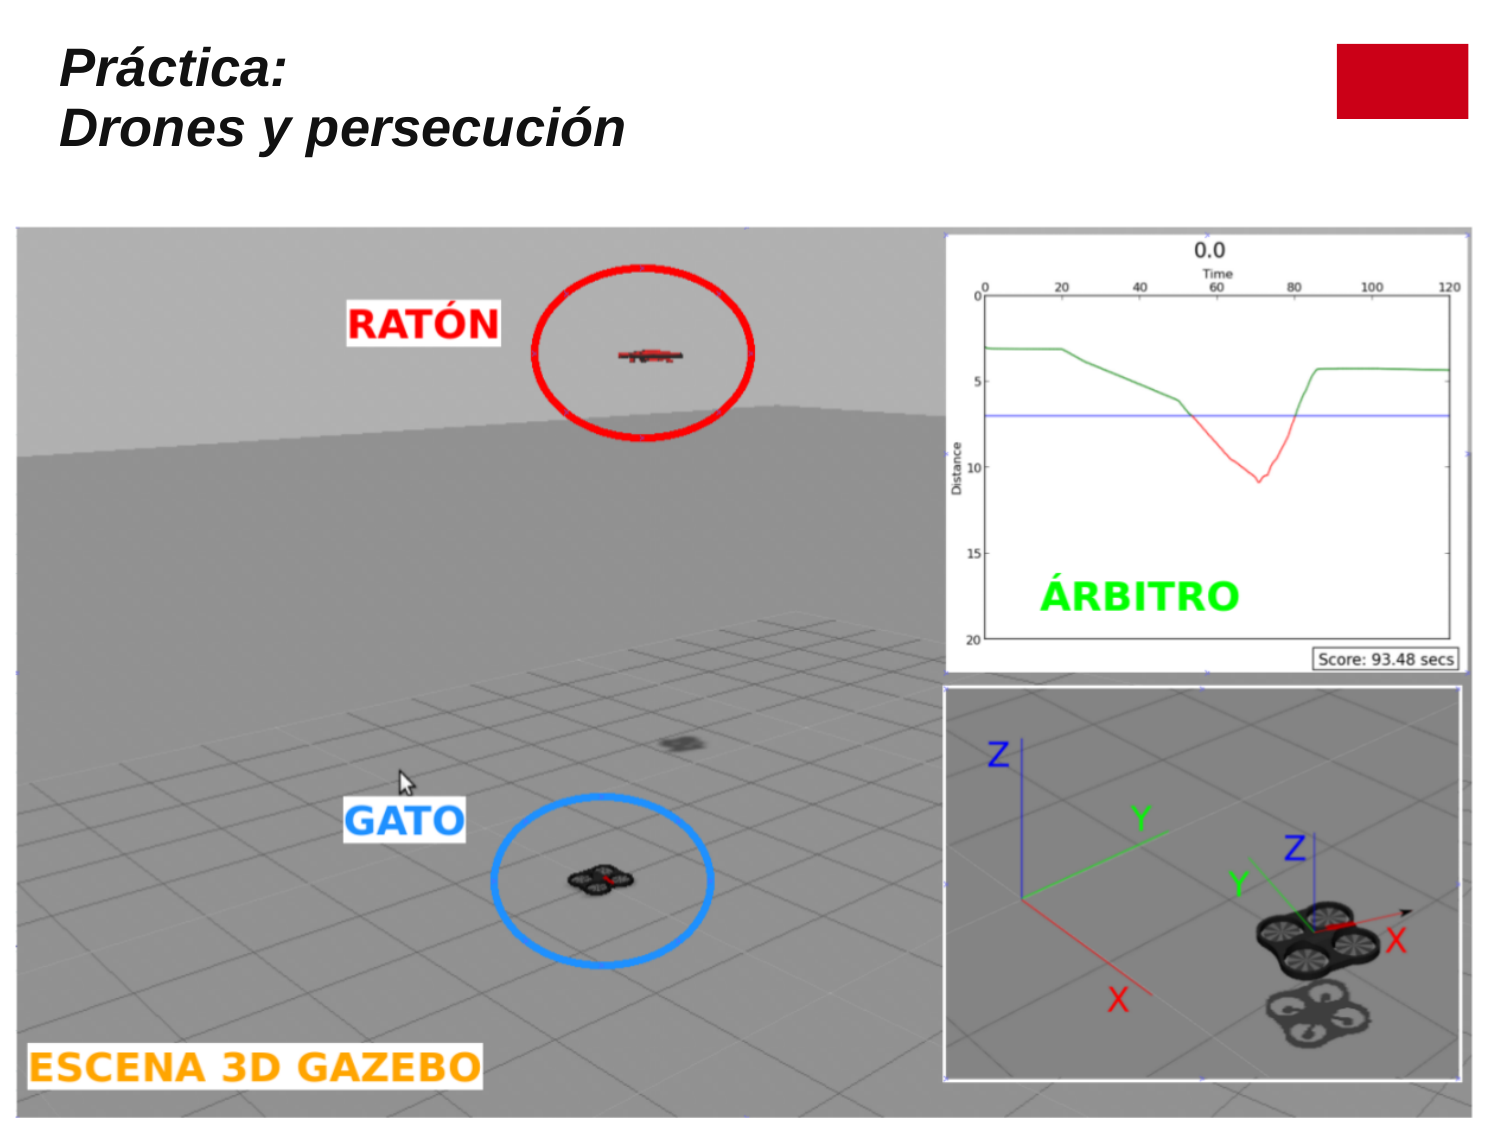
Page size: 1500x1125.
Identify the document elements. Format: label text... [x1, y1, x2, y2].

text_box Práctica: Drones y persecución [45, 29, 766, 212]
picture [15, 224, 1481, 1125]
